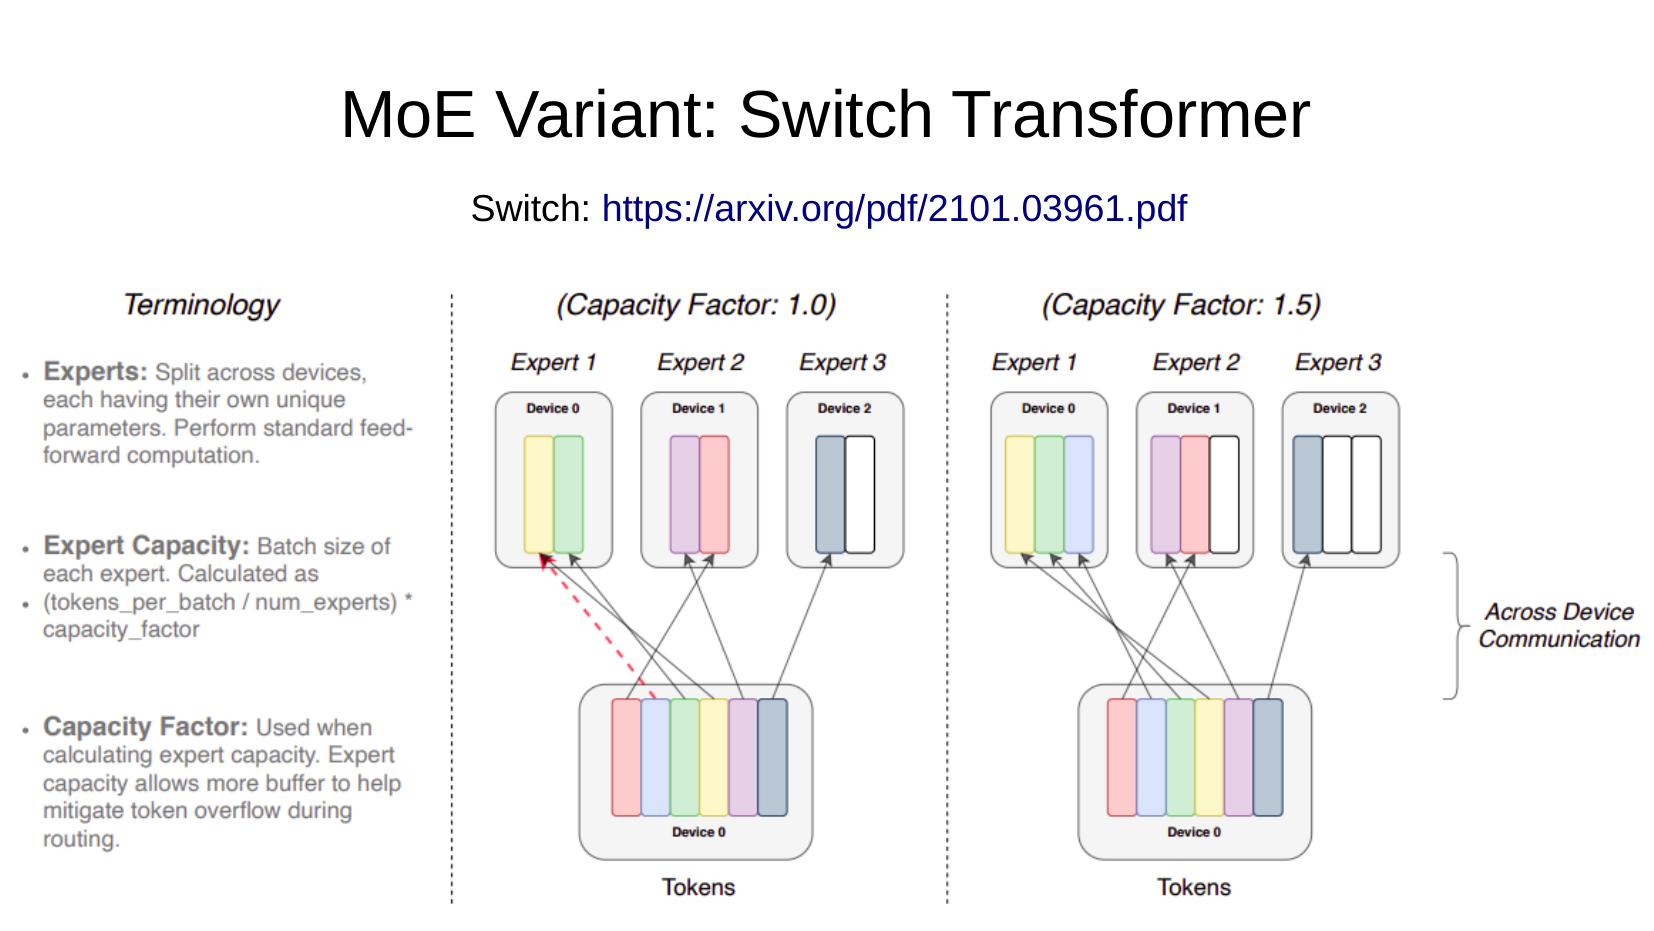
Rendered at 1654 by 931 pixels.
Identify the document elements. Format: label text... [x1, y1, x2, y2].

text_box Switch: https://arxiv.org/pdf/2101.03961.pdf [0, 179, 1654, 269]
title MoE Variant: Switch Transformer [82, 37, 1571, 179]
picture [0, 269, 1654, 921]
